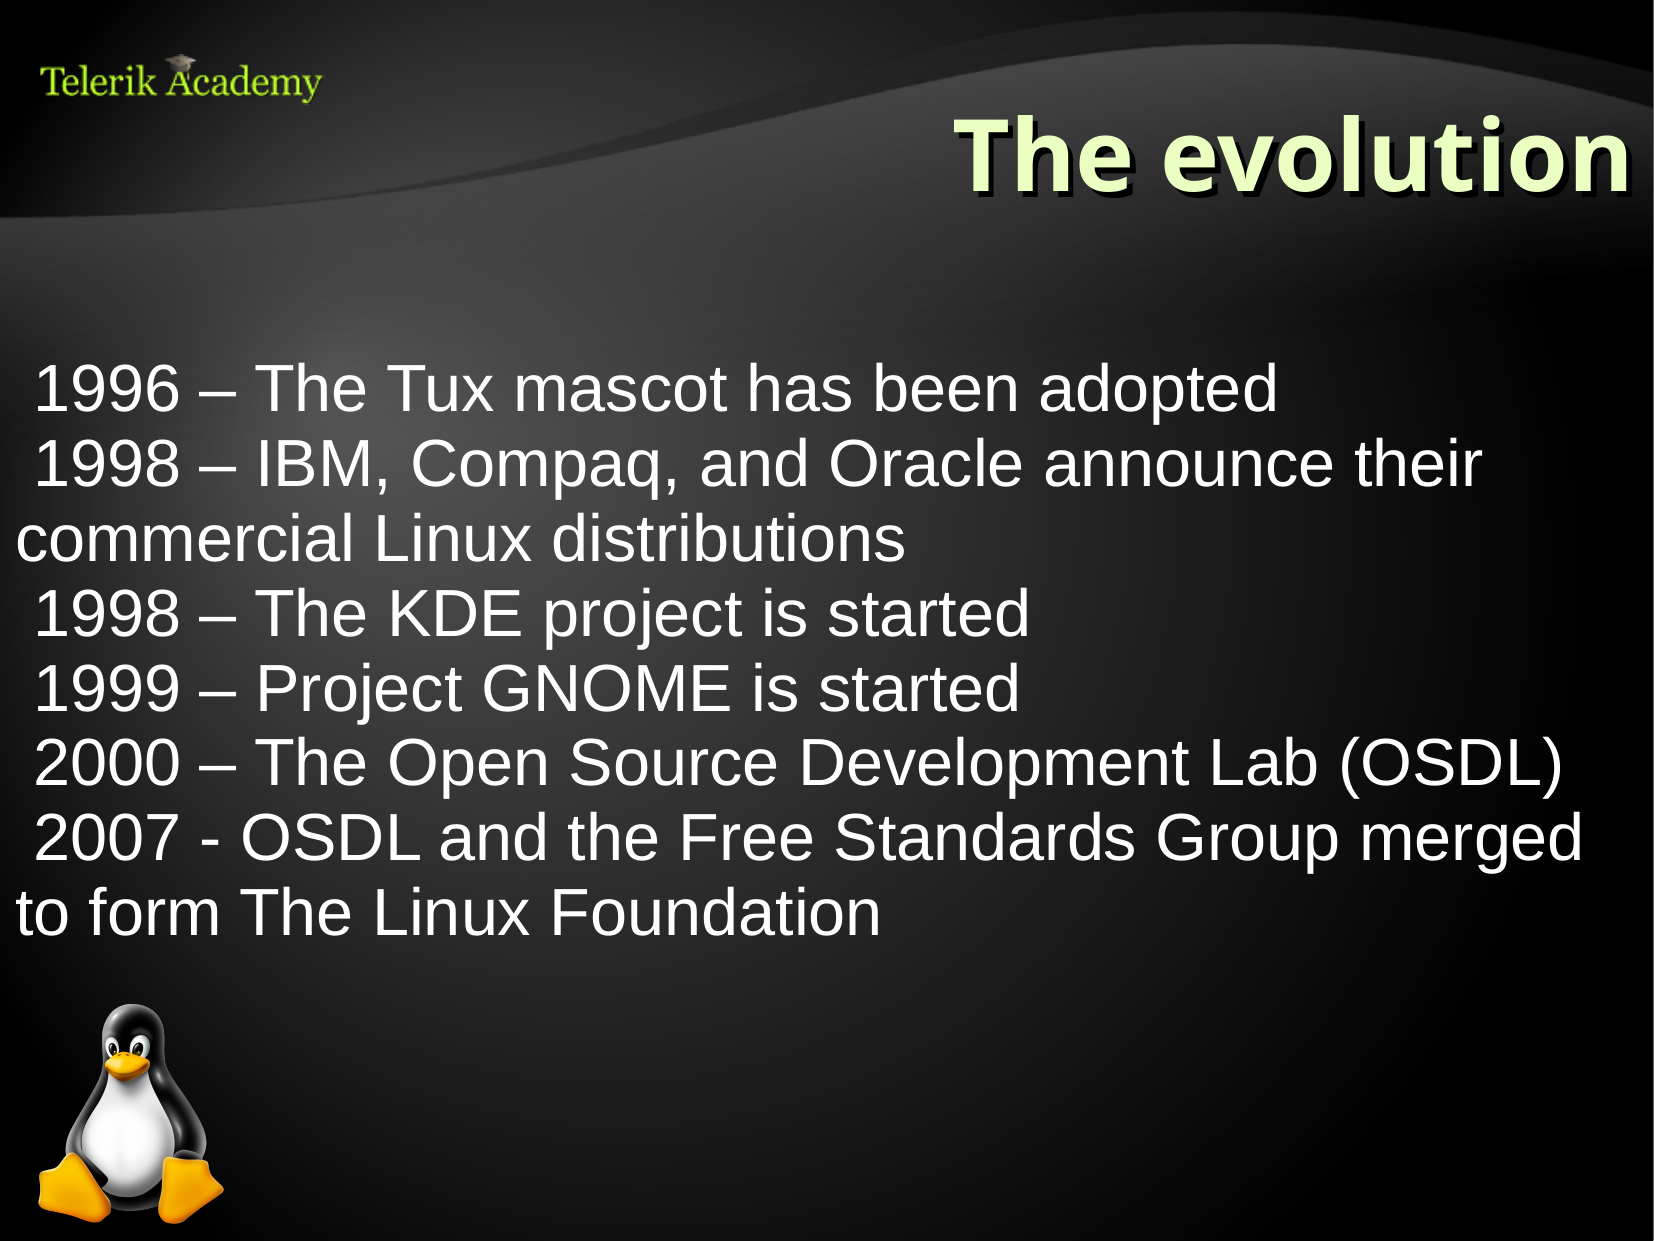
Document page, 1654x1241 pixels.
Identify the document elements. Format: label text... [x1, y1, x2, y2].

subtitle 1996 – The Tux mascot has been adopted 1998 – IBM, Compaq, and Oracle announce their commercial Linux distributions 1998 – The KDE project is started 1999 – Project GNOME is started 2000 – The Open Source Development Lab (OSDL) 2007 - OSDL and the Free Standards Group merged to form The Linux Foundation [15, 290, 1606, 1011]
picture [0, 0, 1654, 1241]
title The evolution [30, 49, 1636, 257]
